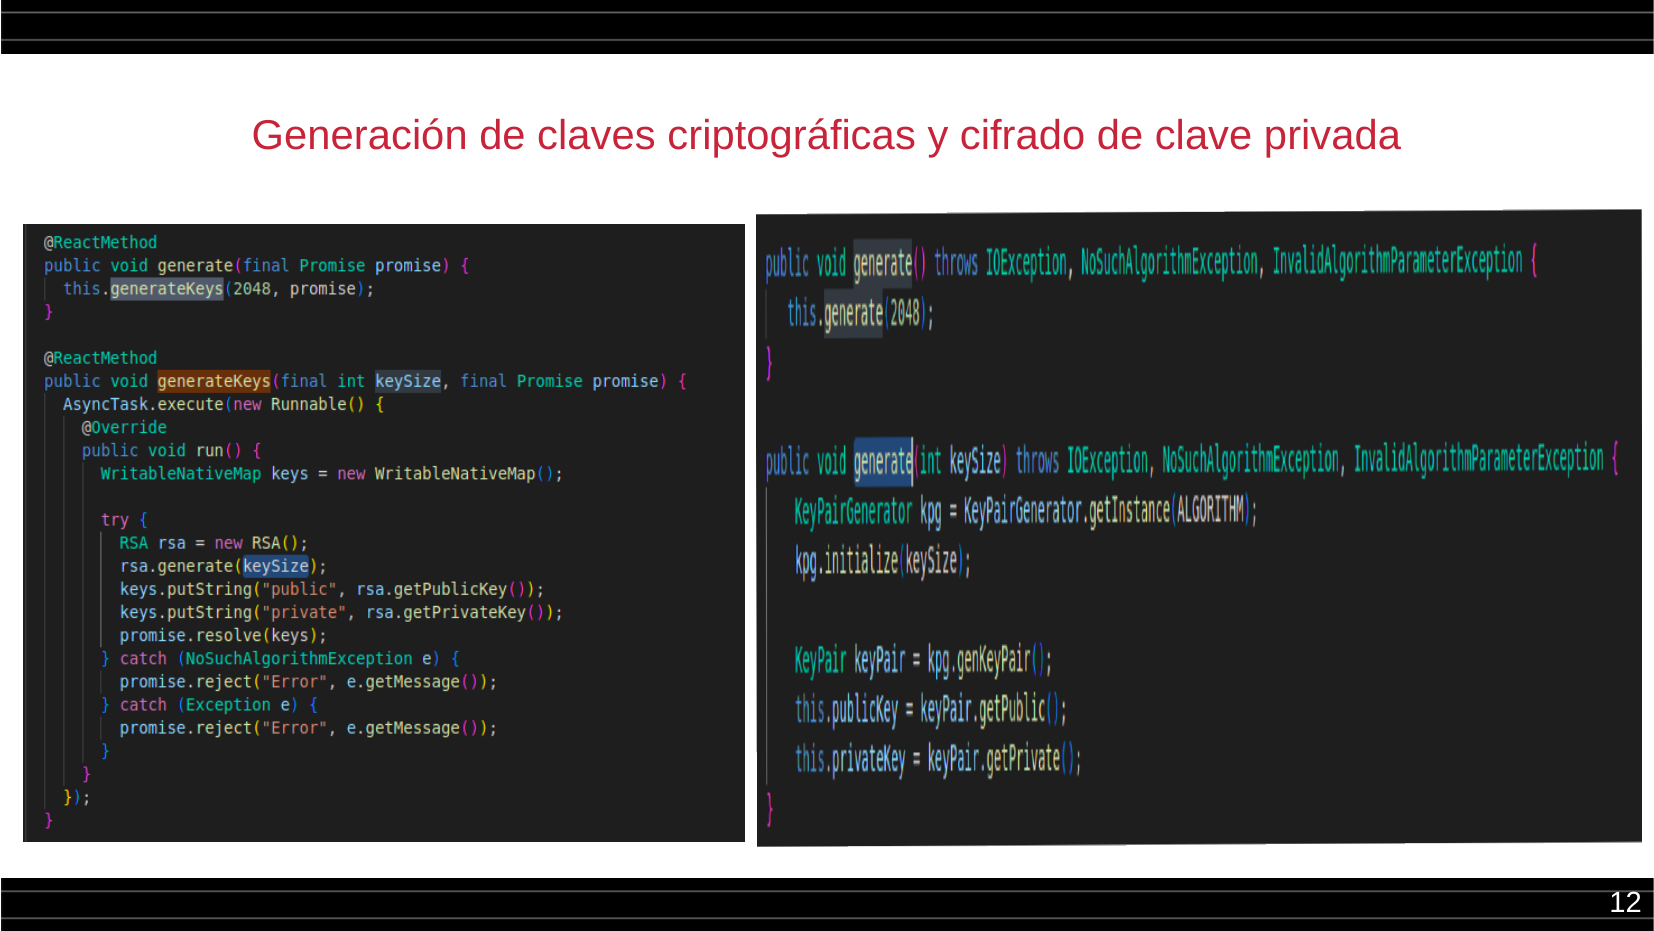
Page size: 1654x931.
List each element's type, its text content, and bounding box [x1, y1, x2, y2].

picture [755, 208, 1642, 847]
picture [1, 878, 1654, 931]
picture [1, 0, 1654, 54]
title Generación de claves criptográficas y cifrado de clave privada [82, 92, 1571, 178]
picture [23, 224, 745, 843]
